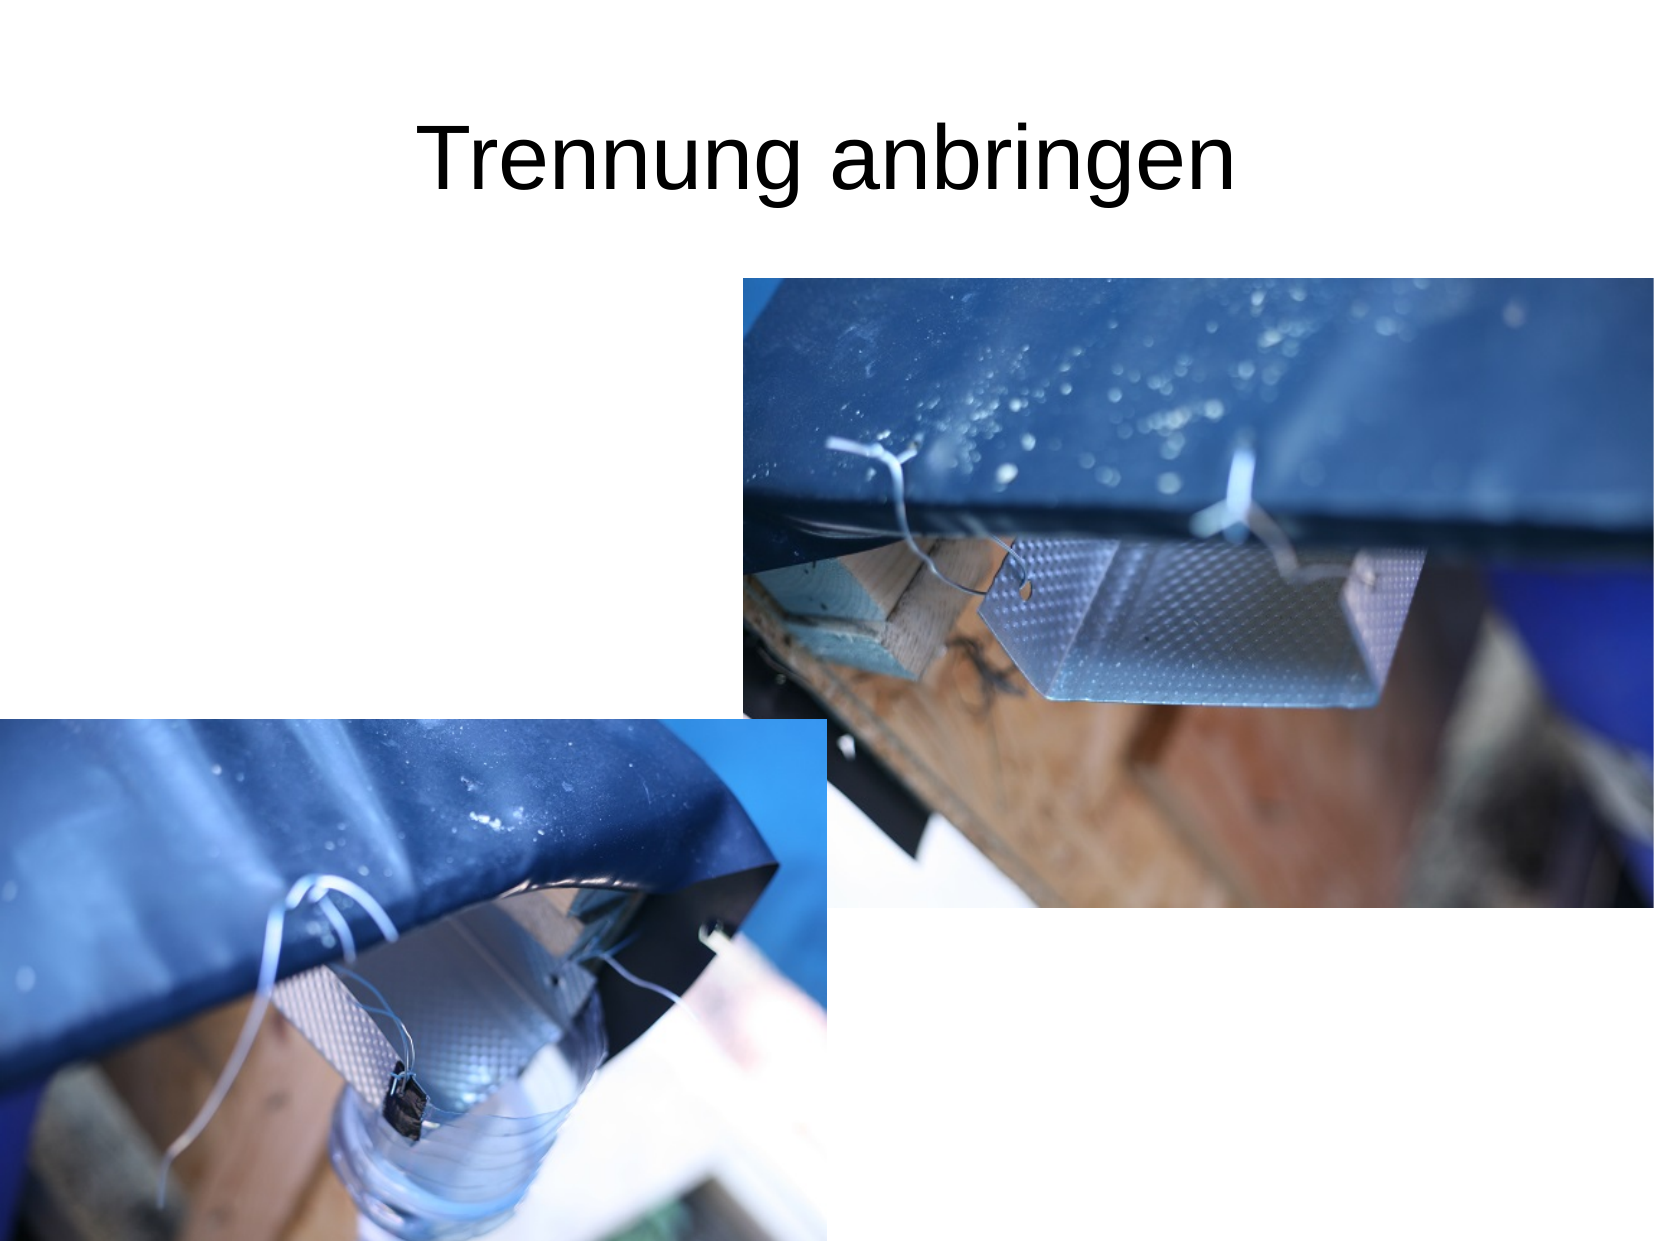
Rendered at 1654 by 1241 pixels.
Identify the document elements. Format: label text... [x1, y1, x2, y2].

title Trennung anbringen [82, 49, 1571, 257]
picture [0, 278, 1654, 1241]
